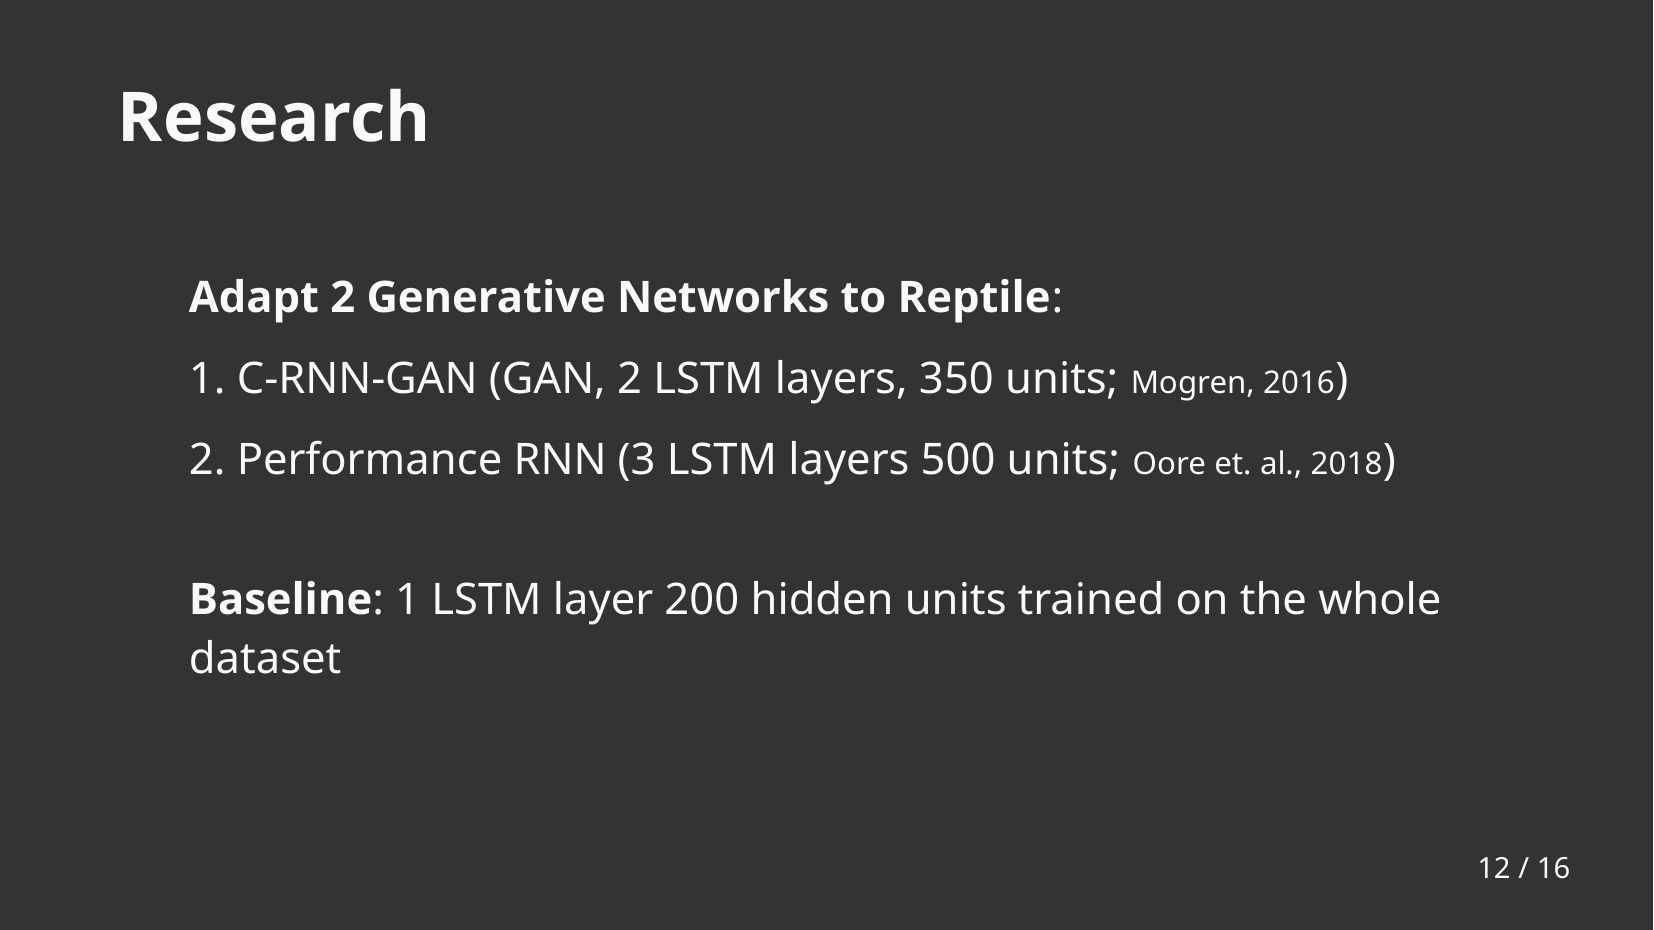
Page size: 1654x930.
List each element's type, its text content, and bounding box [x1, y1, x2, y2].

list Adapt 2 Generative Networks to Reptile: 1. C-RNN-GAN (GAN, 2 LSTM layers, 350 units; Mogren, 2016) 2. Performance RNN (3 LSTM layers 500 units; Oore et. al., 2018) Baseline: 1 LSTM layer 200 hidden units trained on the whole dataset [117, 265, 1535, 806]
title Research [117, 36, 1571, 193]
